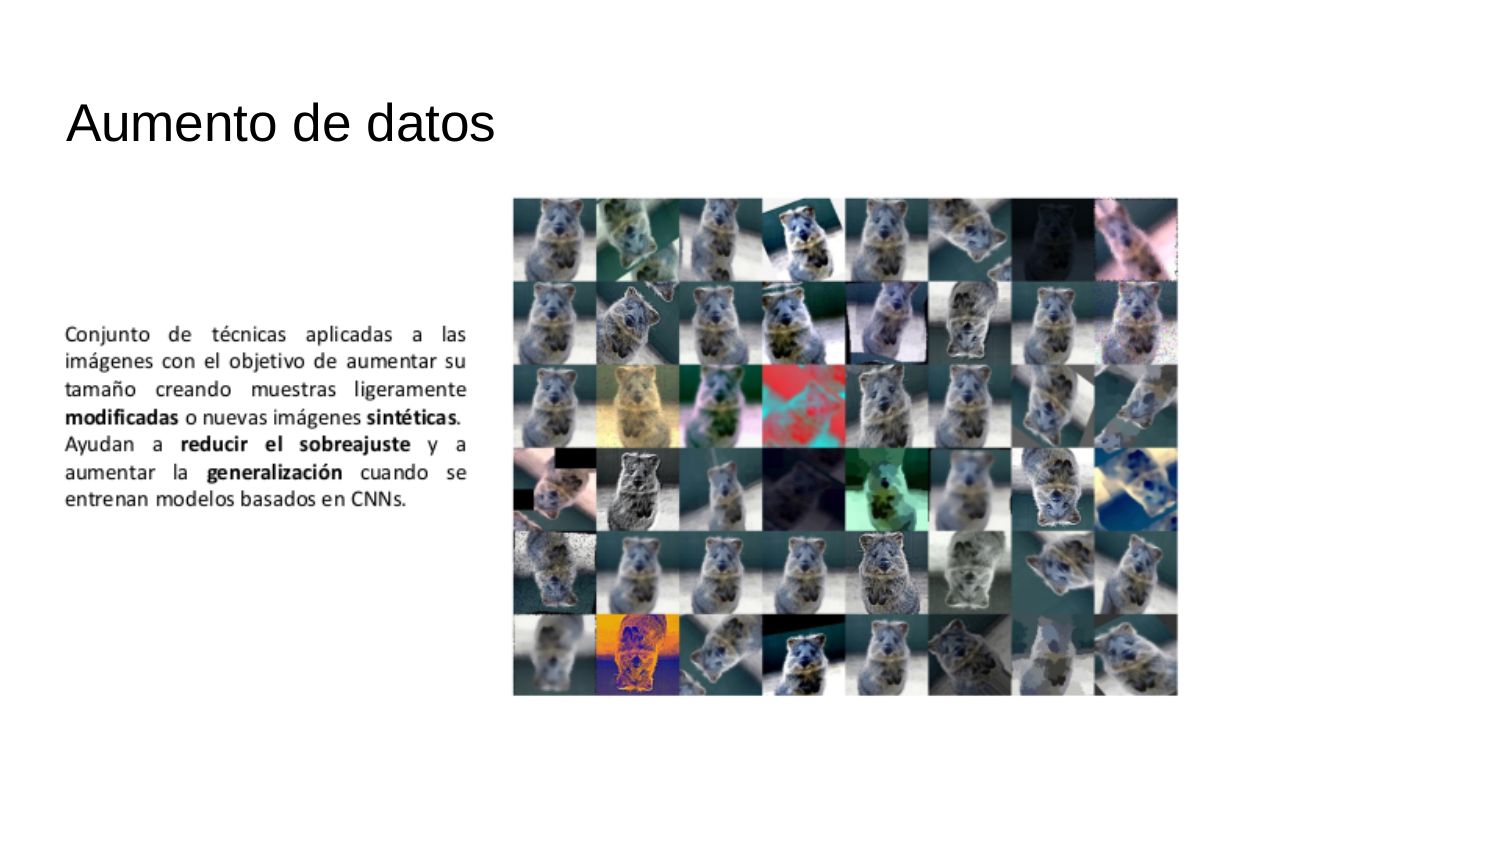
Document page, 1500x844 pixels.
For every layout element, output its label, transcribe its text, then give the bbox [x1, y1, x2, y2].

picture [51, 188, 1186, 707]
title Aumento de datos [51, 72, 1449, 167]
